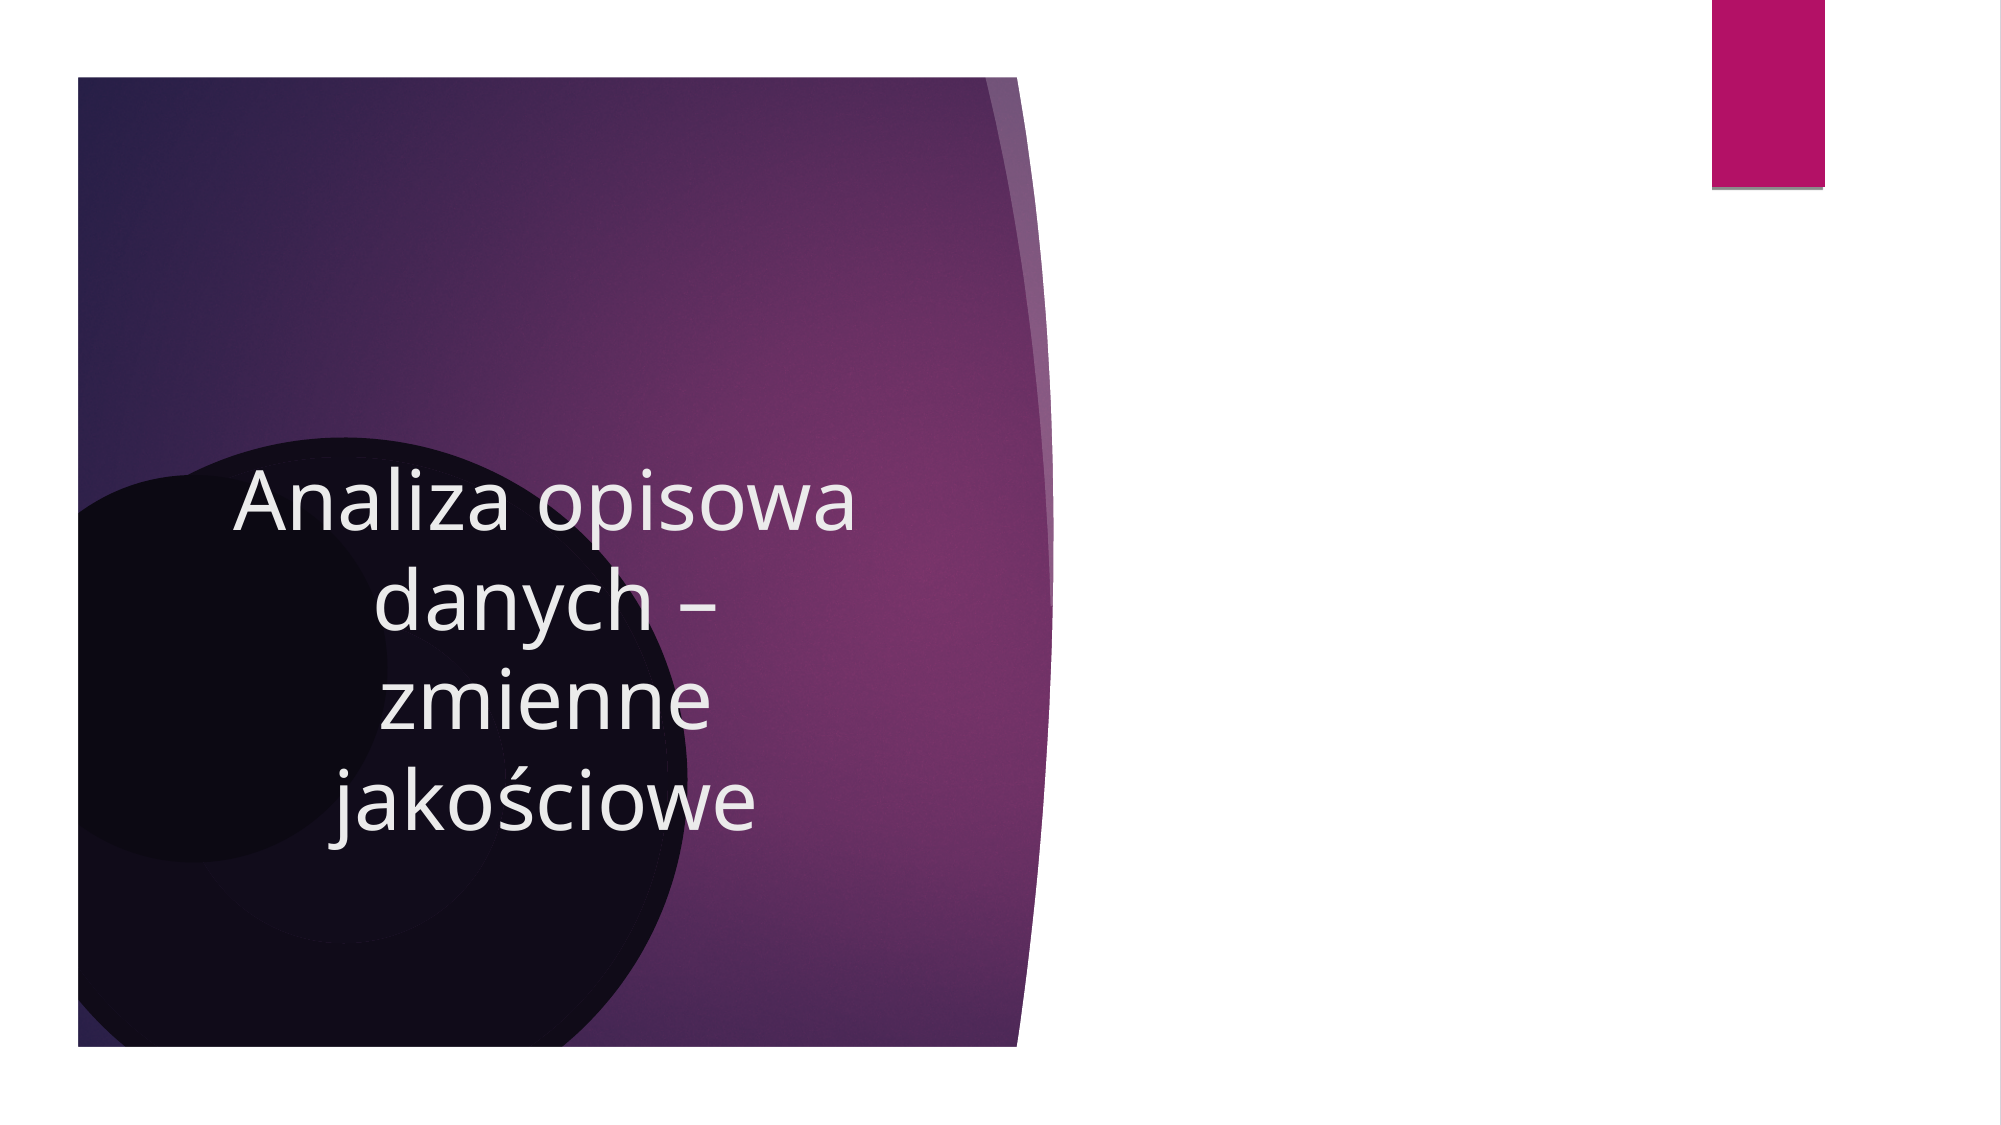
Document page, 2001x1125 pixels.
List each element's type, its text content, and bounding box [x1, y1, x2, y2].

title Analiza opisowa danych – zmienne jakościowe [239, 375, 954, 750]
